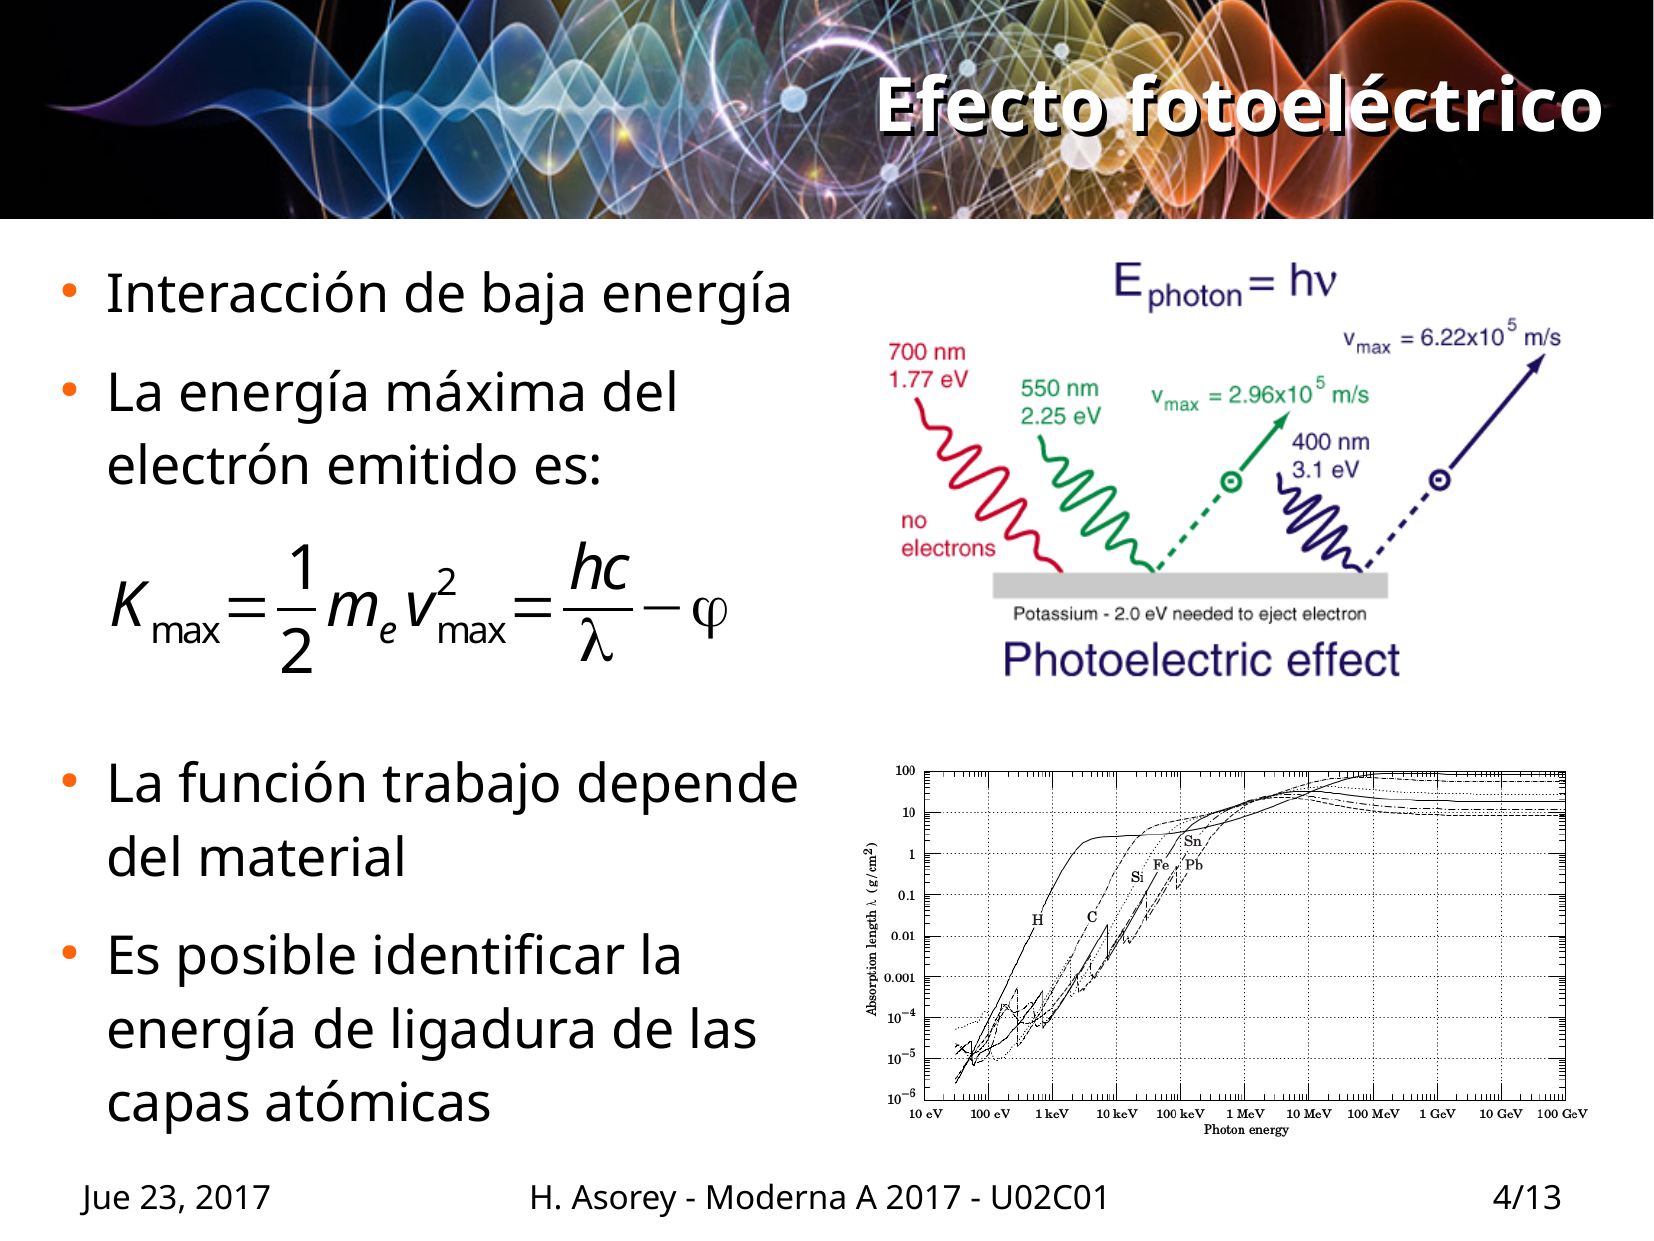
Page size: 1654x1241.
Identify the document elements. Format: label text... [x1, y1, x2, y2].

picture [844, 729, 1606, 1150]
picture [0, 0, 1654, 219]
chart [101, 528, 736, 691]
title Efecto fotoeléctrico [45, 15, 1606, 191]
picture [881, 254, 1569, 685]
list Interacción de baja energía La energía máxima del electrón emitido es: La función trabajo depende del material Es posible identificar la energía de ligadura de las capas atómicas [45, 255, 807, 1156]
